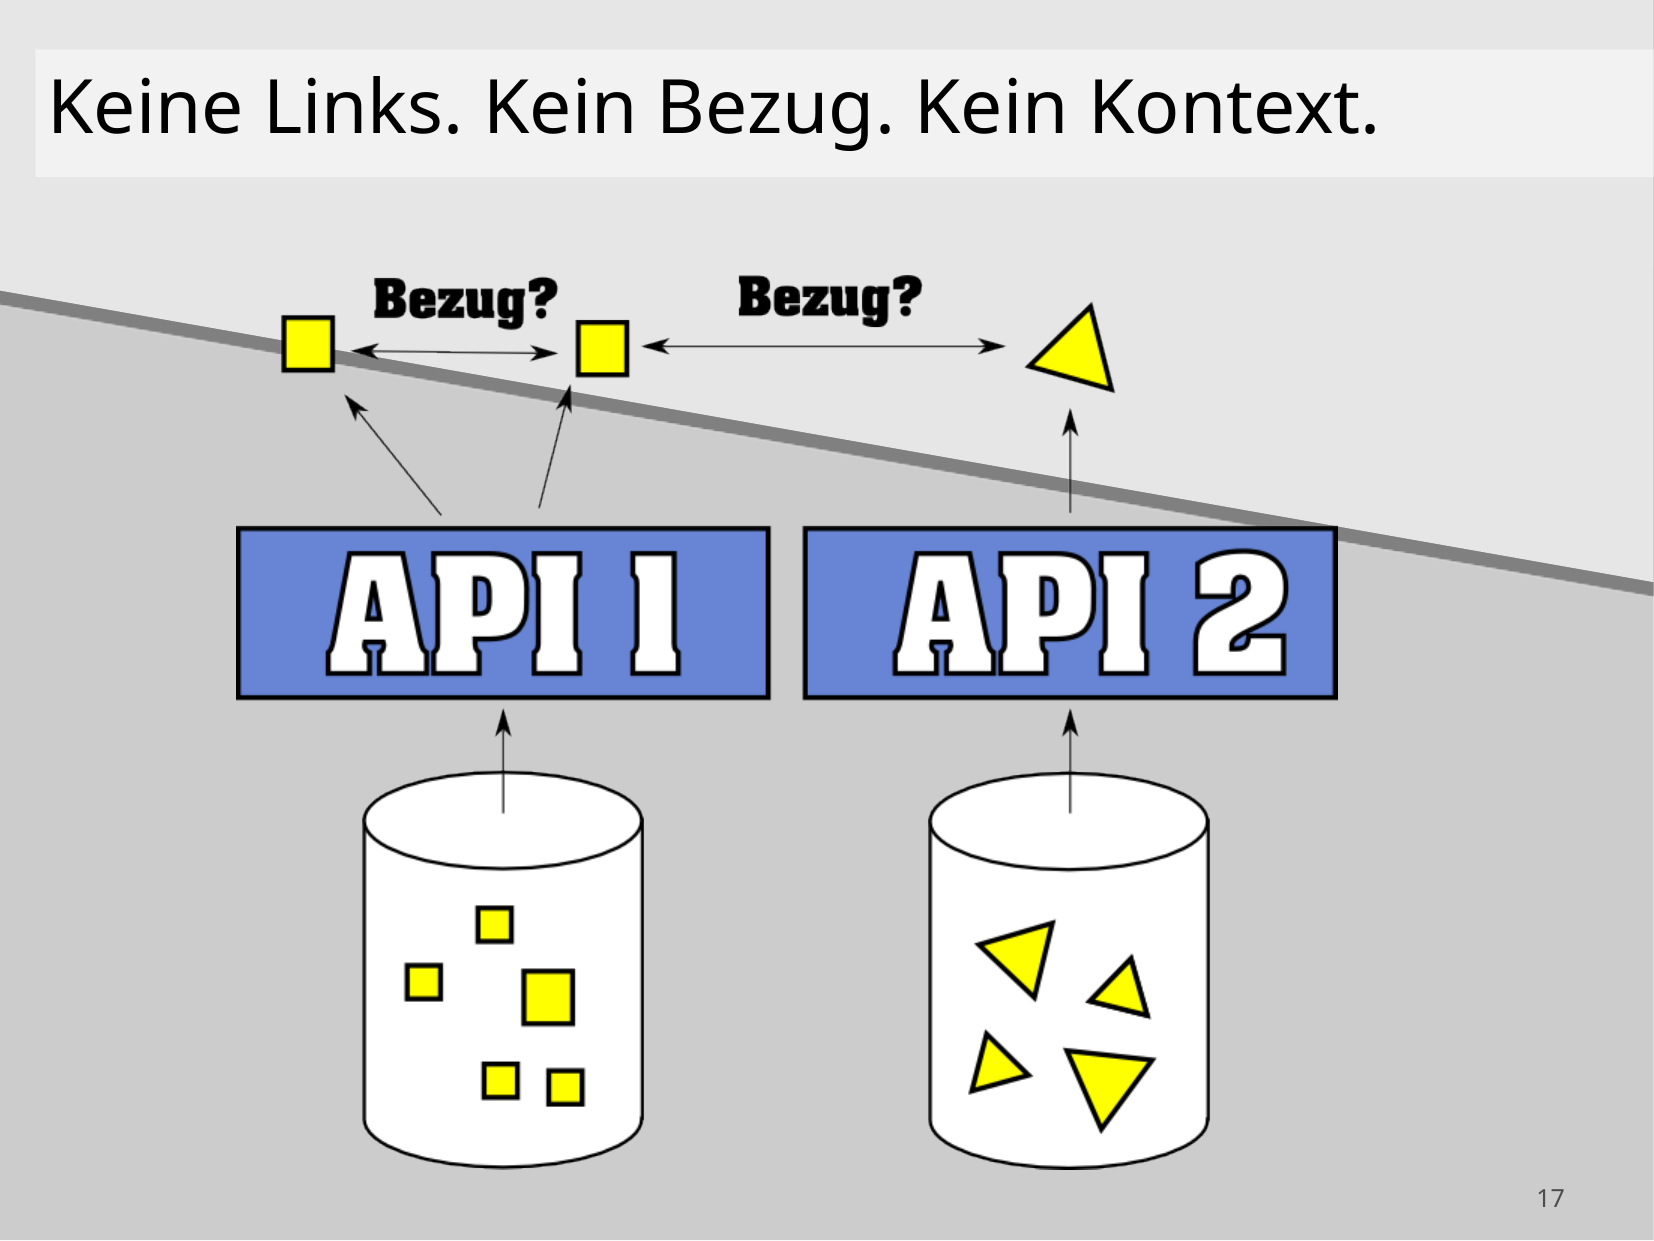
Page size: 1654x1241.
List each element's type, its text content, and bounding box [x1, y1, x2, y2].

picture [236, 275, 1338, 1170]
text_box [35, 49, 1654, 178]
text_box Keine Links. Kein Bezug. Kein Kontext. [47, 40, 1595, 169]
